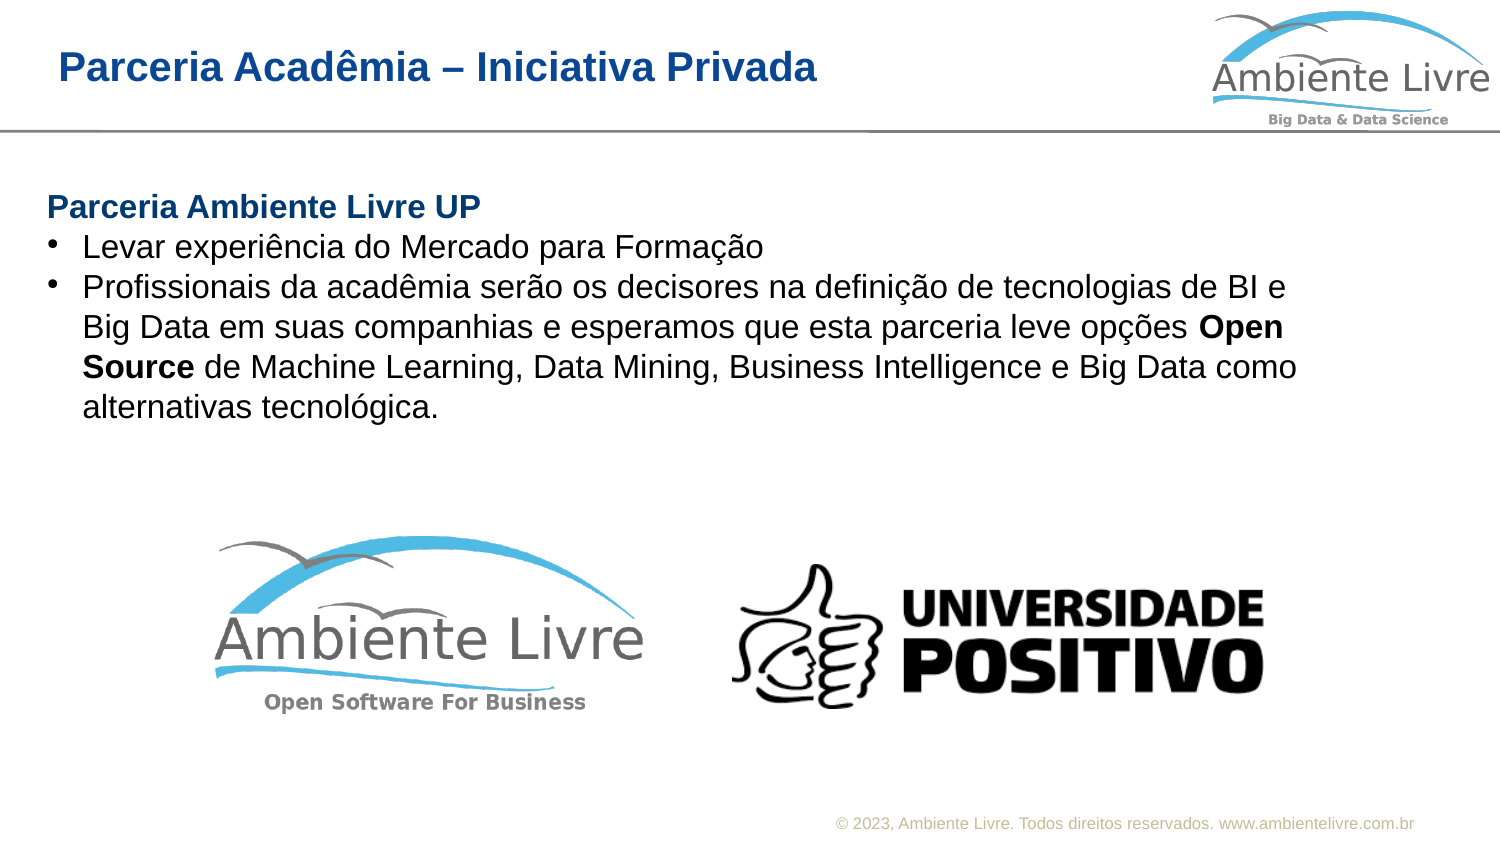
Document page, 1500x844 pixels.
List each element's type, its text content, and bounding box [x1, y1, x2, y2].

picture [106, 377, 1313, 838]
title Parceria Acadêmia – Iniciativa Privada [43, 8, 1127, 129]
text_box Parceria Ambiente Livre UP Levar experiência do Mercado para Formação Profissionais da acadêmia serão os decisores na definição de tecnologias de BI e Big Data em suas companhias e esperamos que esta parceria leve opções Open Source de Machine Learning, Data Mining, Business Intelligence e Big Data como alternativas tecnológica. [32, 178, 1347, 433]
picture [1212, 11, 1489, 127]
